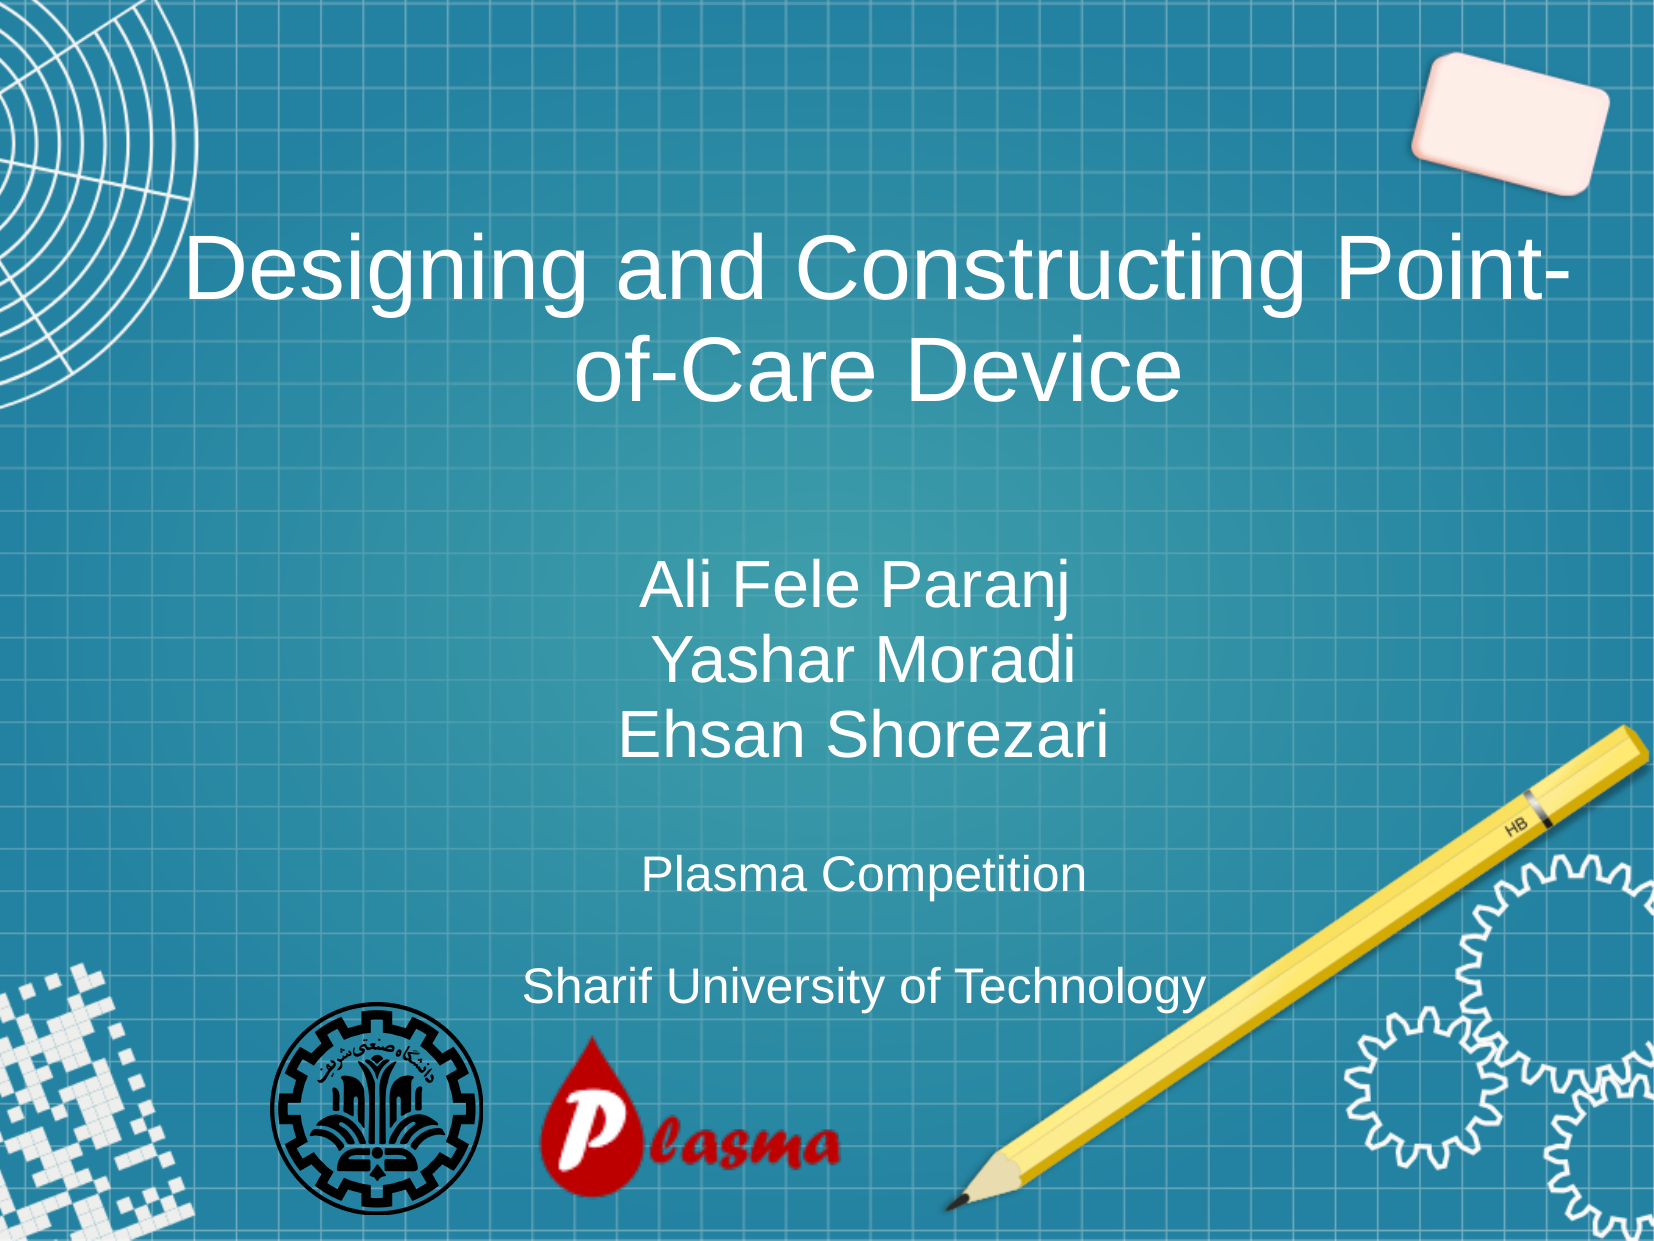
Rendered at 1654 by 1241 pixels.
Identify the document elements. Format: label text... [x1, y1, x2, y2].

picture [270, 1002, 483, 1216]
picture [525, 1034, 856, 1200]
picture [0, 0, 1654, 1241]
title Designing and Constructing Point-of-Care Device [135, 177, 1624, 461]
subtitle Ali Fele Paranj Yashar Moradi Ehsan Shorezari Plasma Competition Sharif University of Technology [120, 345, 1609, 1241]
